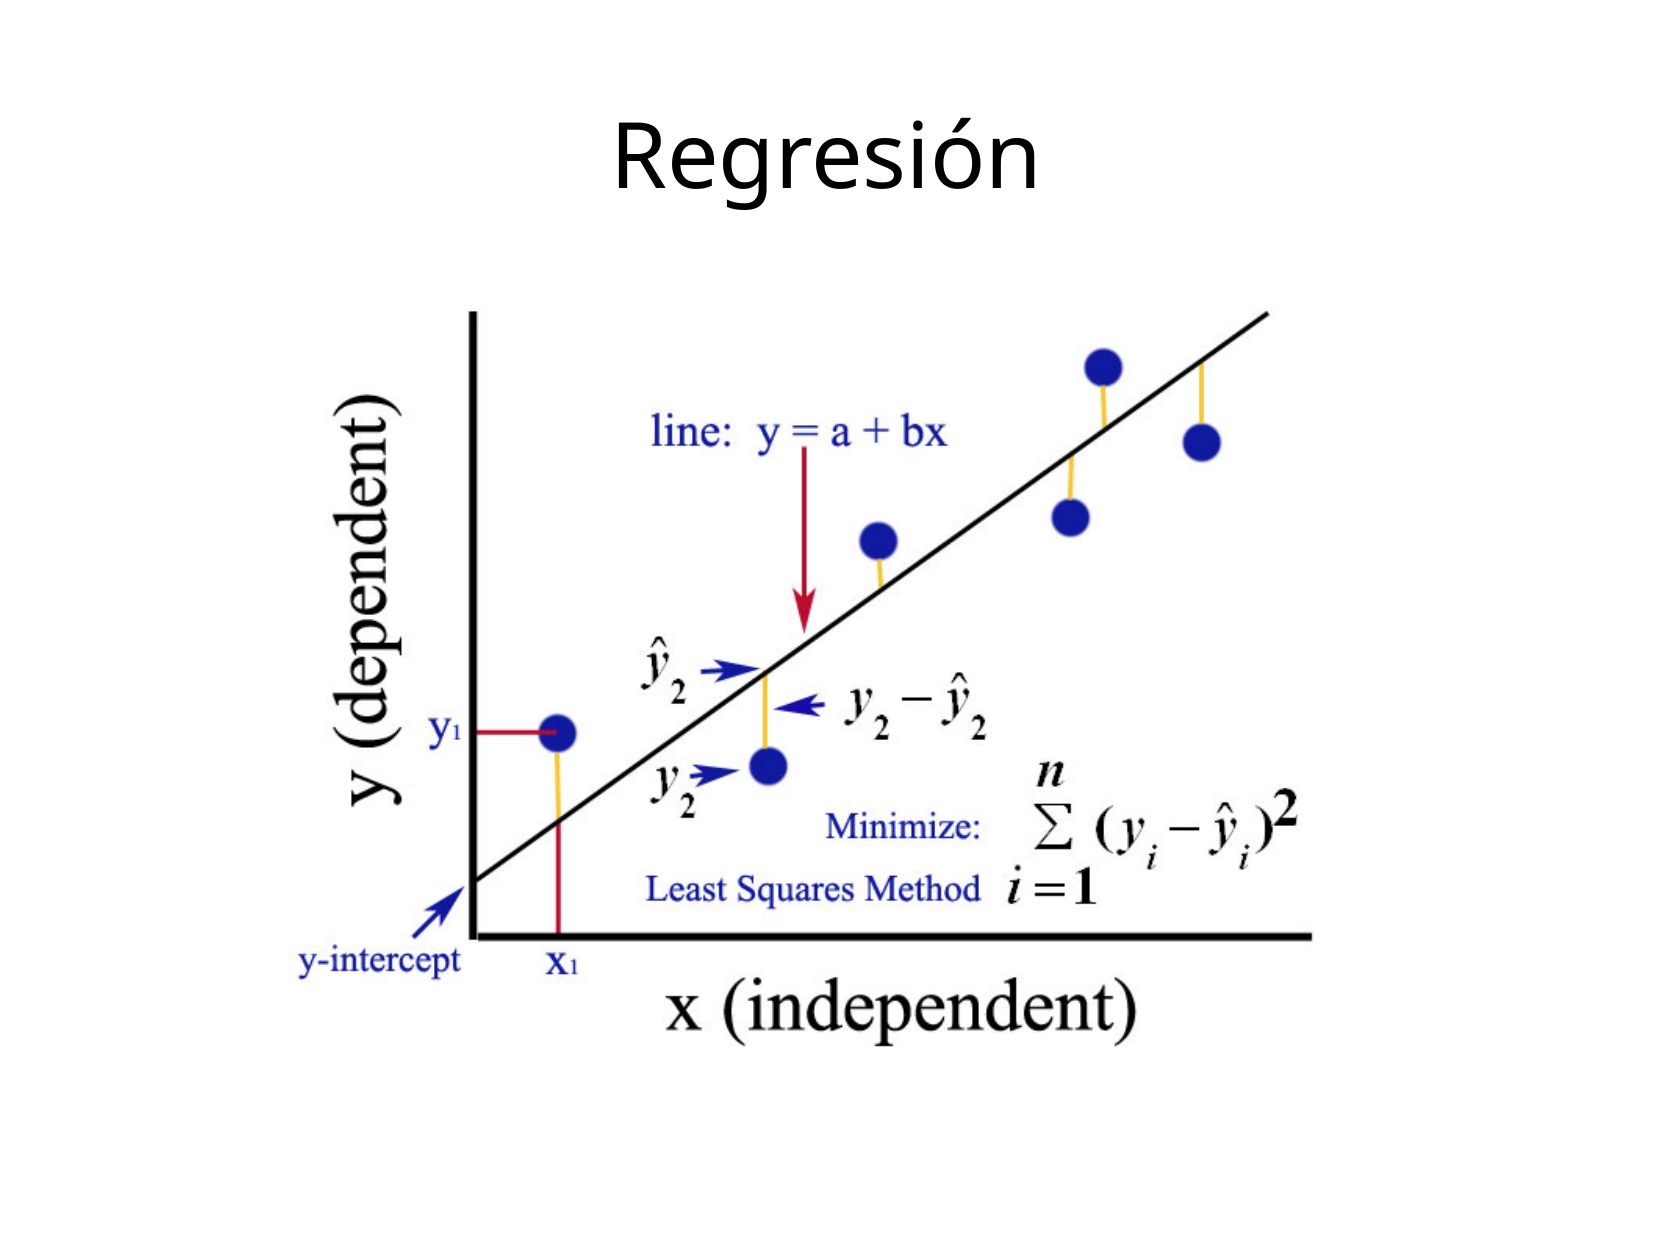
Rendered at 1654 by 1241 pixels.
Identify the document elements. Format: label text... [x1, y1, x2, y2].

title Regresión [82, 49, 1571, 257]
picture [250, 271, 1359, 1087]
